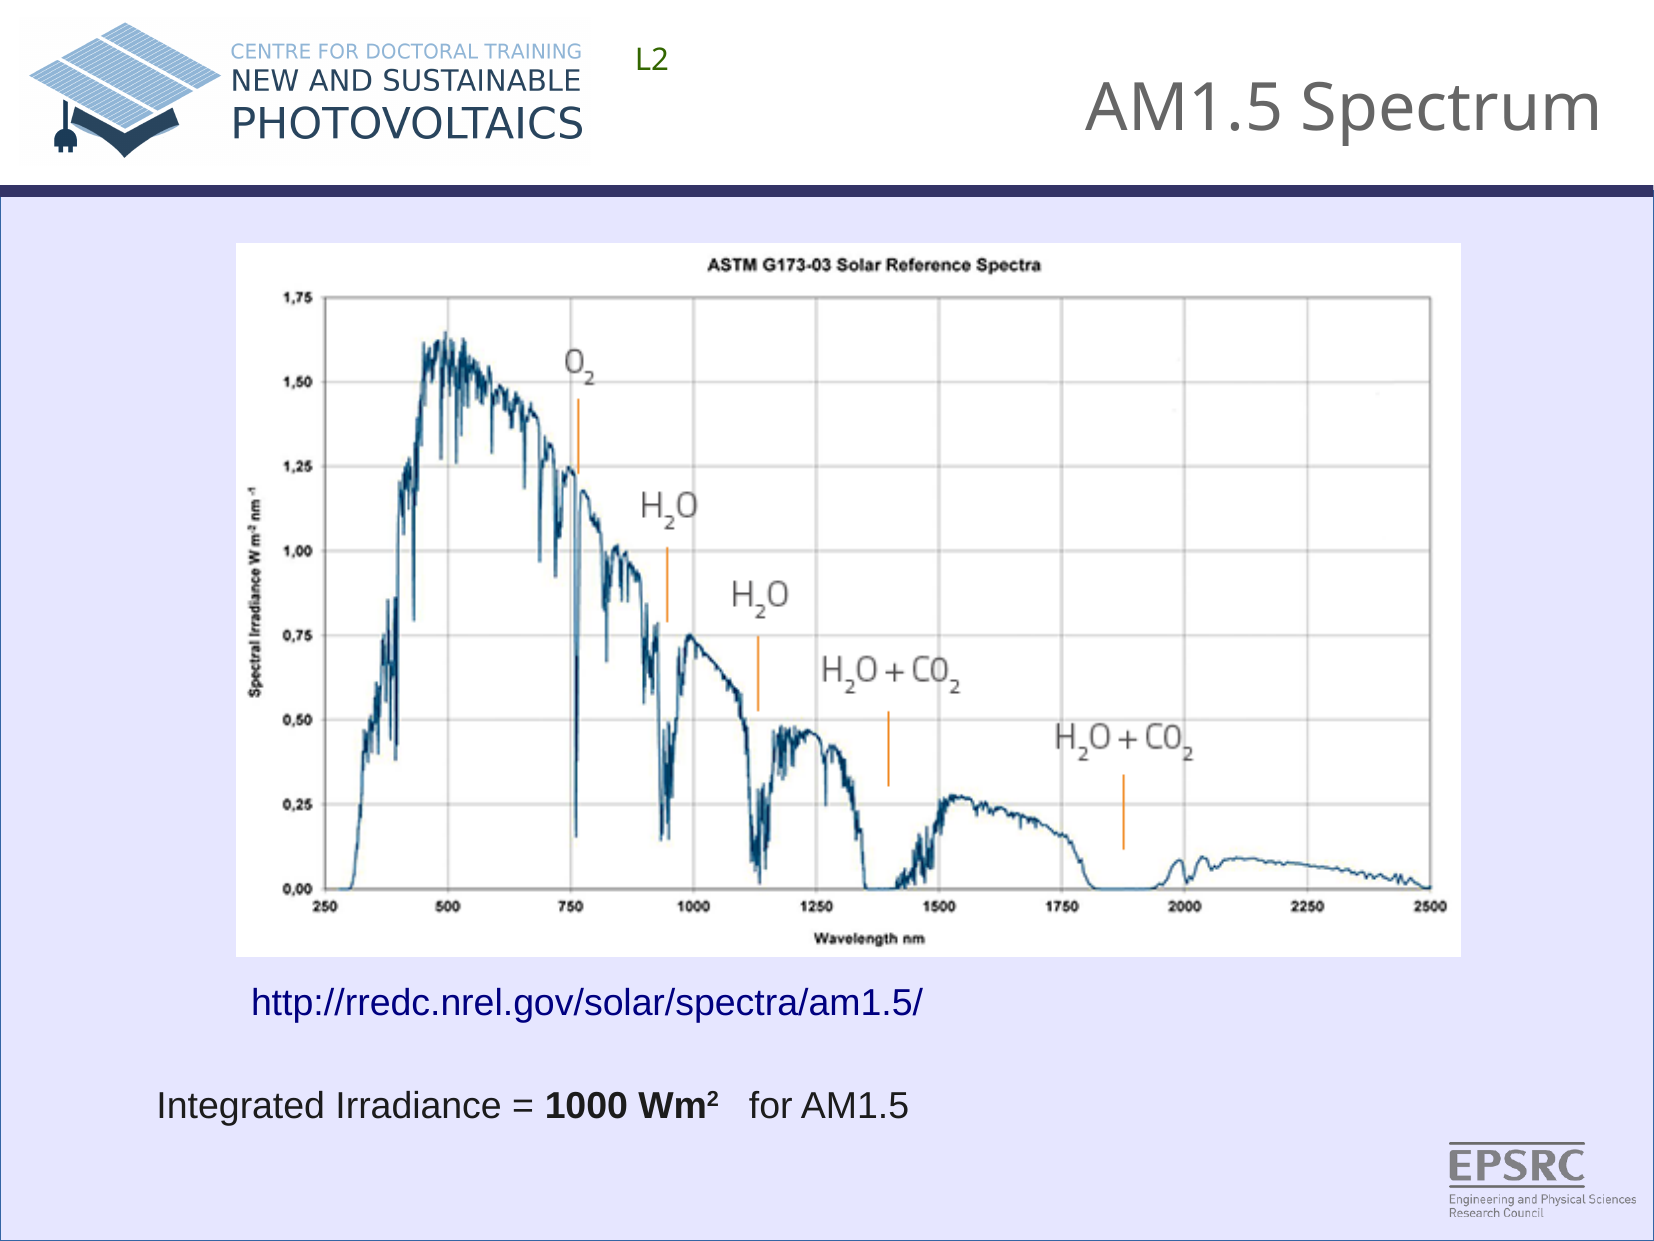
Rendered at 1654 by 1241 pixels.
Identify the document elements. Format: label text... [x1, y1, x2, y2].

text_box [0, 197, 1654, 1241]
text_box AM1.5 Spectrum [767, 51, 1619, 142]
picture [1449, 1142, 1636, 1217]
text_box Integrated Irradiance = 1000 Wm2 for AM1.5 [141, 1077, 1501, 1134]
text_box L2 [620, 29, 880, 80]
text_box http://rredc.nrel.gov/solar/spectra/am1.5/ [236, 974, 1182, 1032]
picture [19, 17, 591, 166]
picture [236, 243, 1461, 957]
